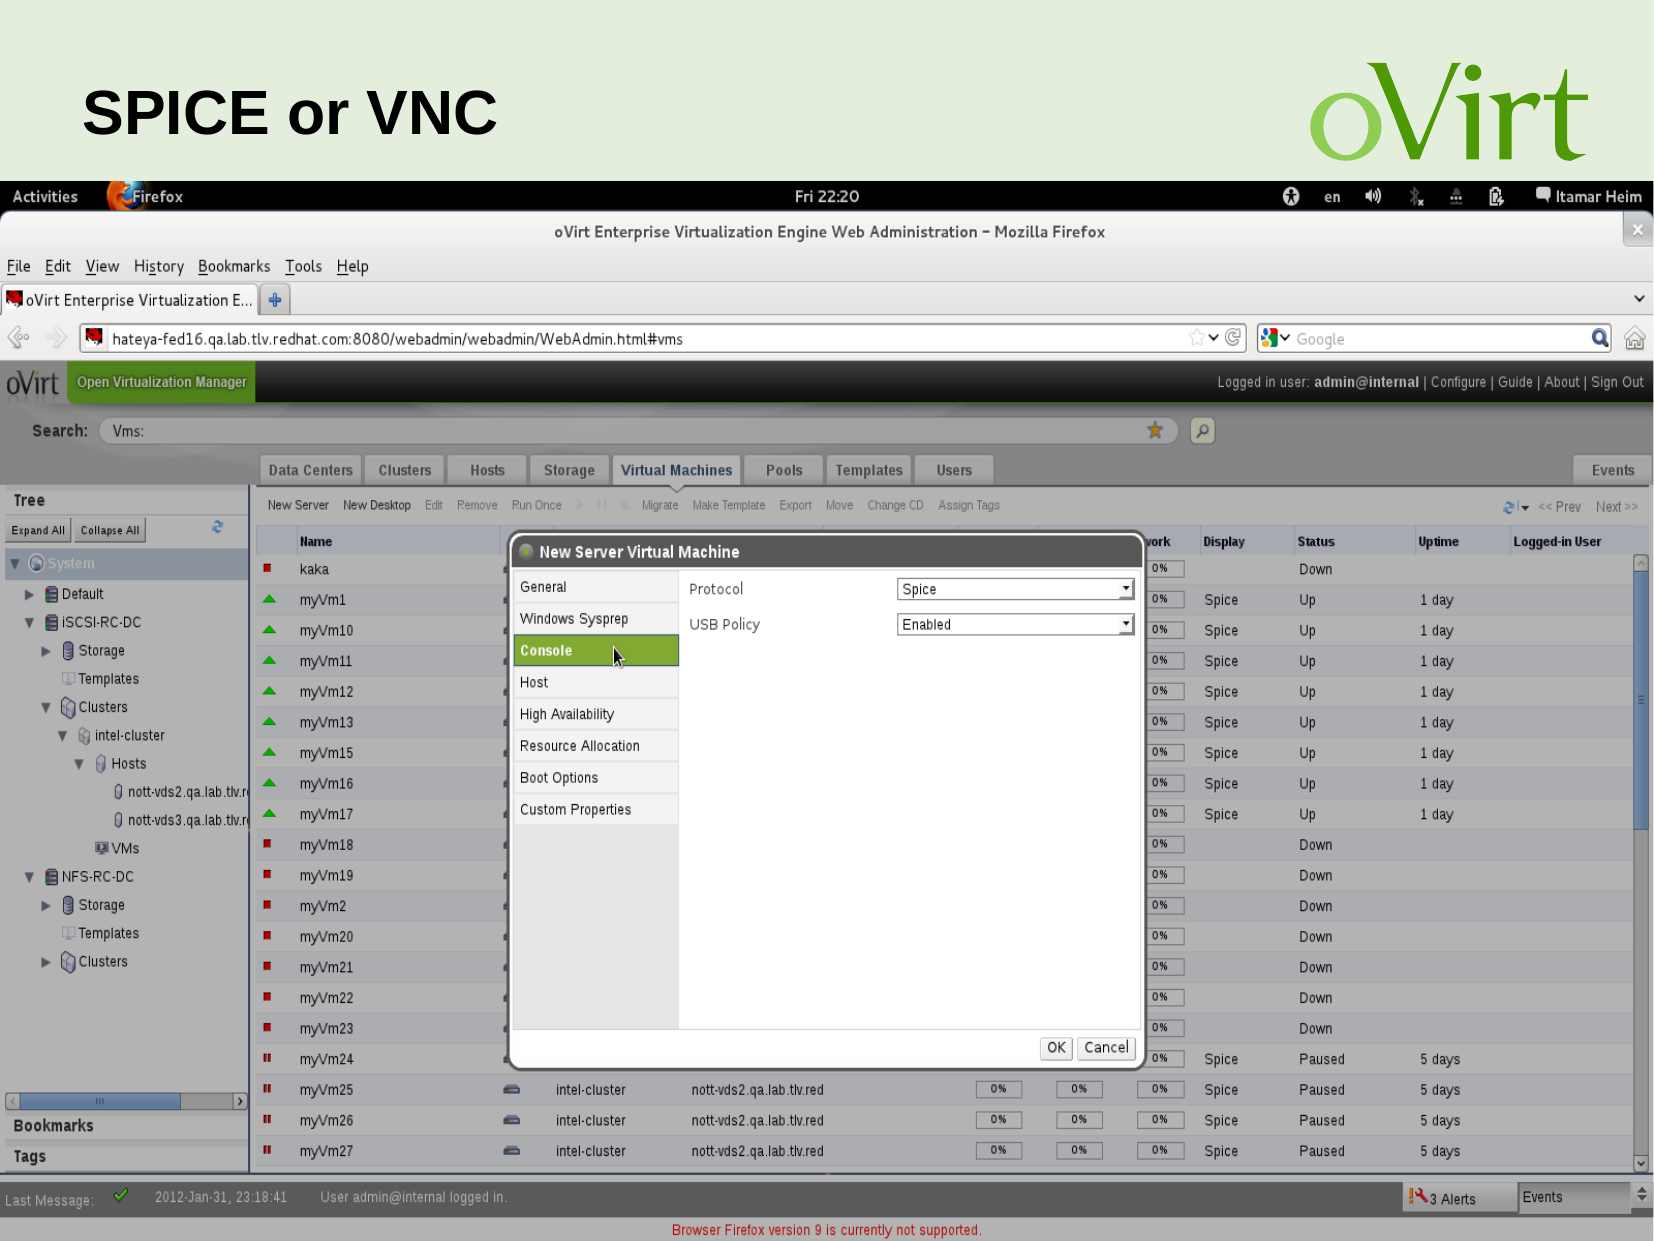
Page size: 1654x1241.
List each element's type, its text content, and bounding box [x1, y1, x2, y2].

picture [0, 181, 1654, 1241]
title SPICE or VNC [82, 37, 1571, 181]
